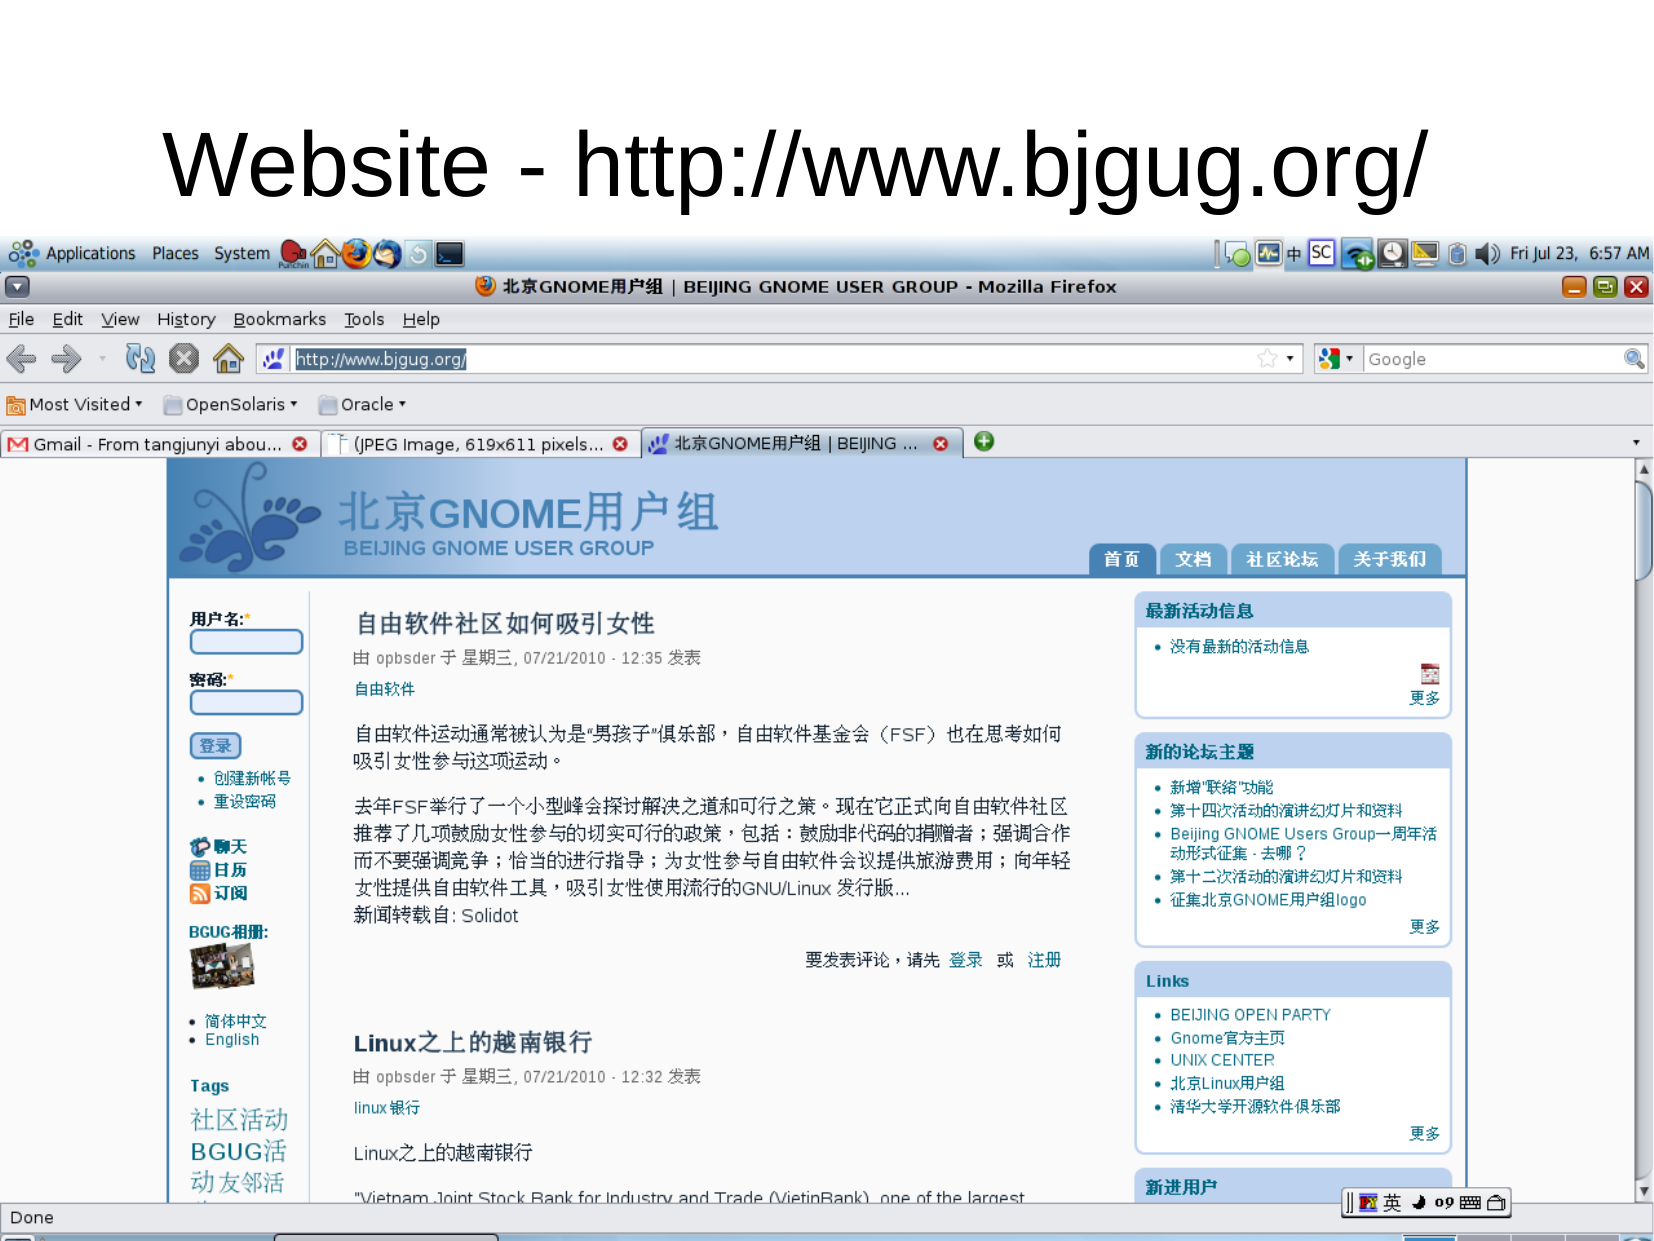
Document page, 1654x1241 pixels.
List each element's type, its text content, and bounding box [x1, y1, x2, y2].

picture [0, 236, 1654, 1241]
title Website - http://www.bjgug.org/ [60, 113, 1533, 217]
